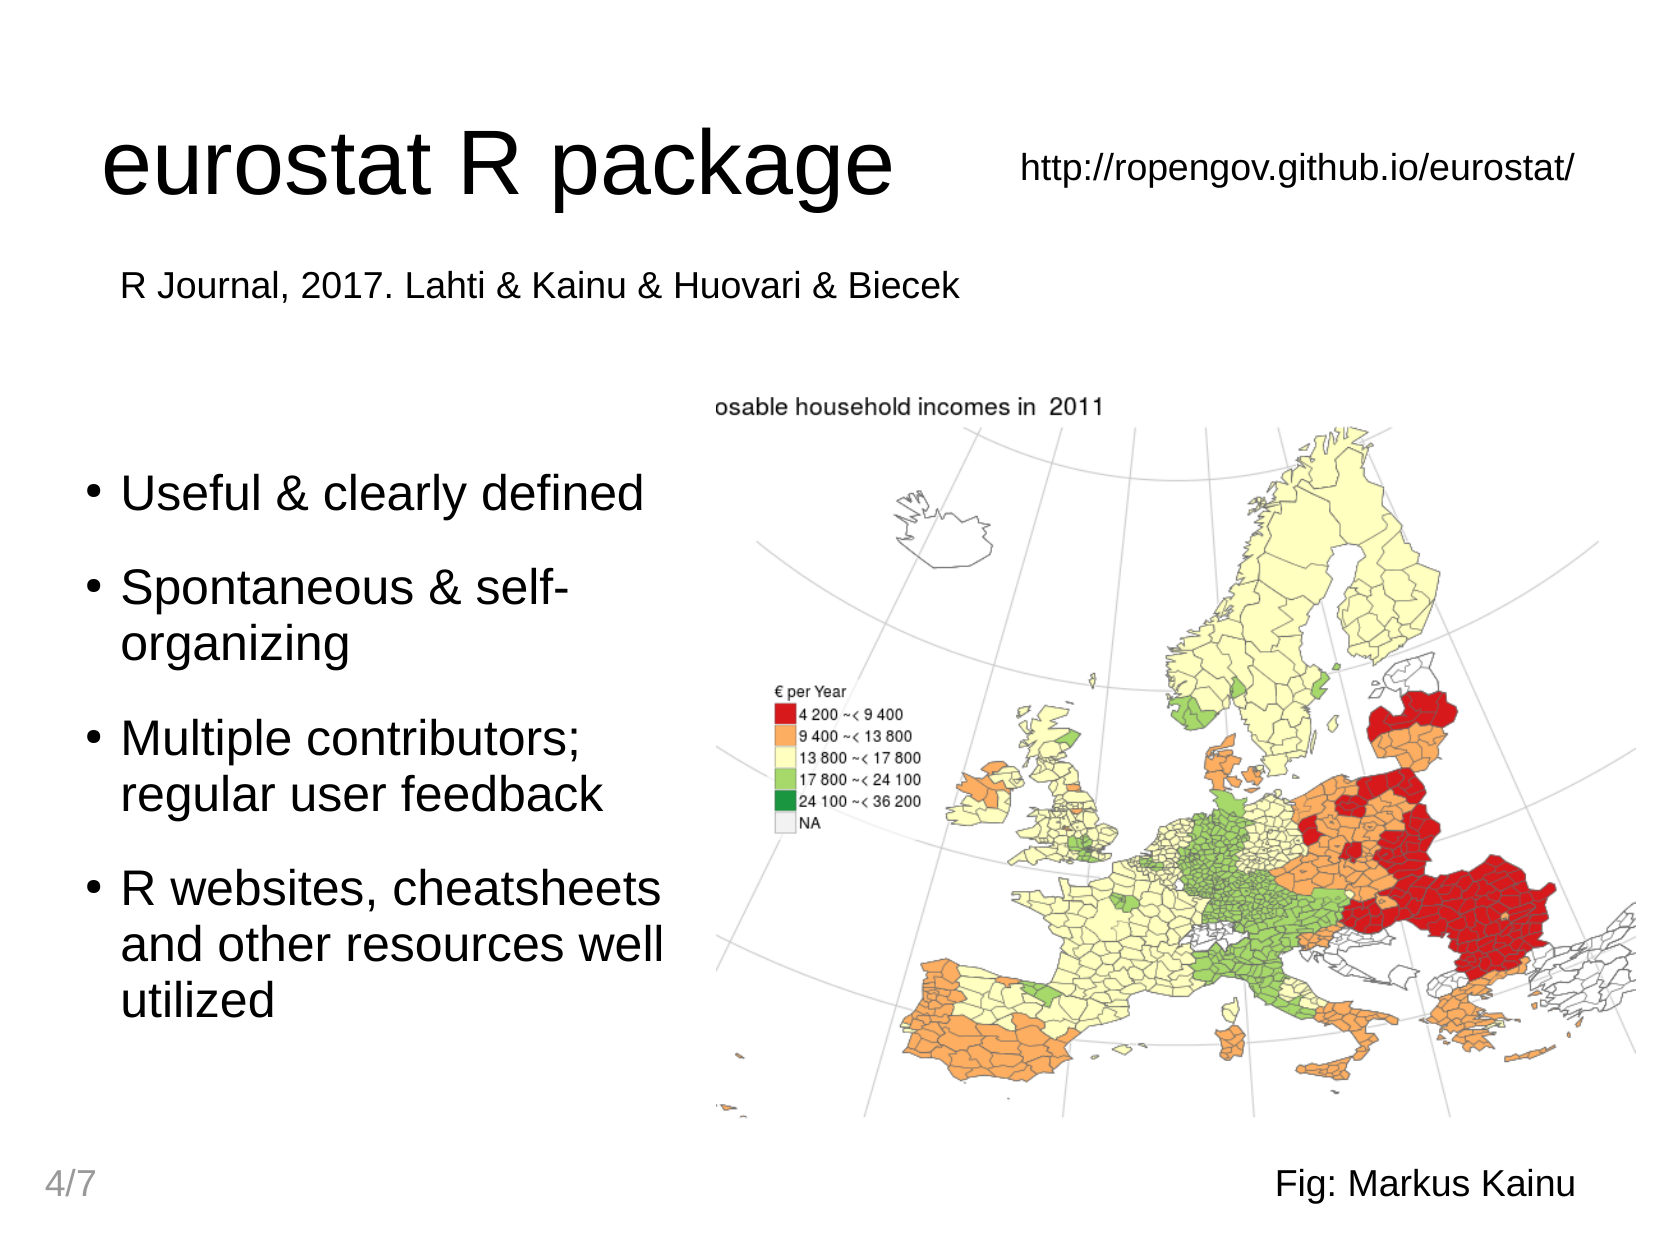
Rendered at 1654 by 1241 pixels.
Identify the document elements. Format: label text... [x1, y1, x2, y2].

picture [716, 299, 1636, 1219]
text_box R Journal, 2017. Lahti & Kainu & Huovari & Biecek [105, 256, 1006, 329]
text_box Useful & clearly defined Spontaneous & self-organizing Multiple contributors; regular user feedback R websites, cheatsheets and other resources well utilized [70, 457, 716, 1036]
text_box Fig: Markus Kainu [1260, 1155, 1606, 1212]
text_box <number>/7 [30, 1155, 262, 1215]
title eurostat R package [82, 111, 916, 215]
text_box http://ropengov.github.io/eurostat/ [1005, 138, 1591, 196]
